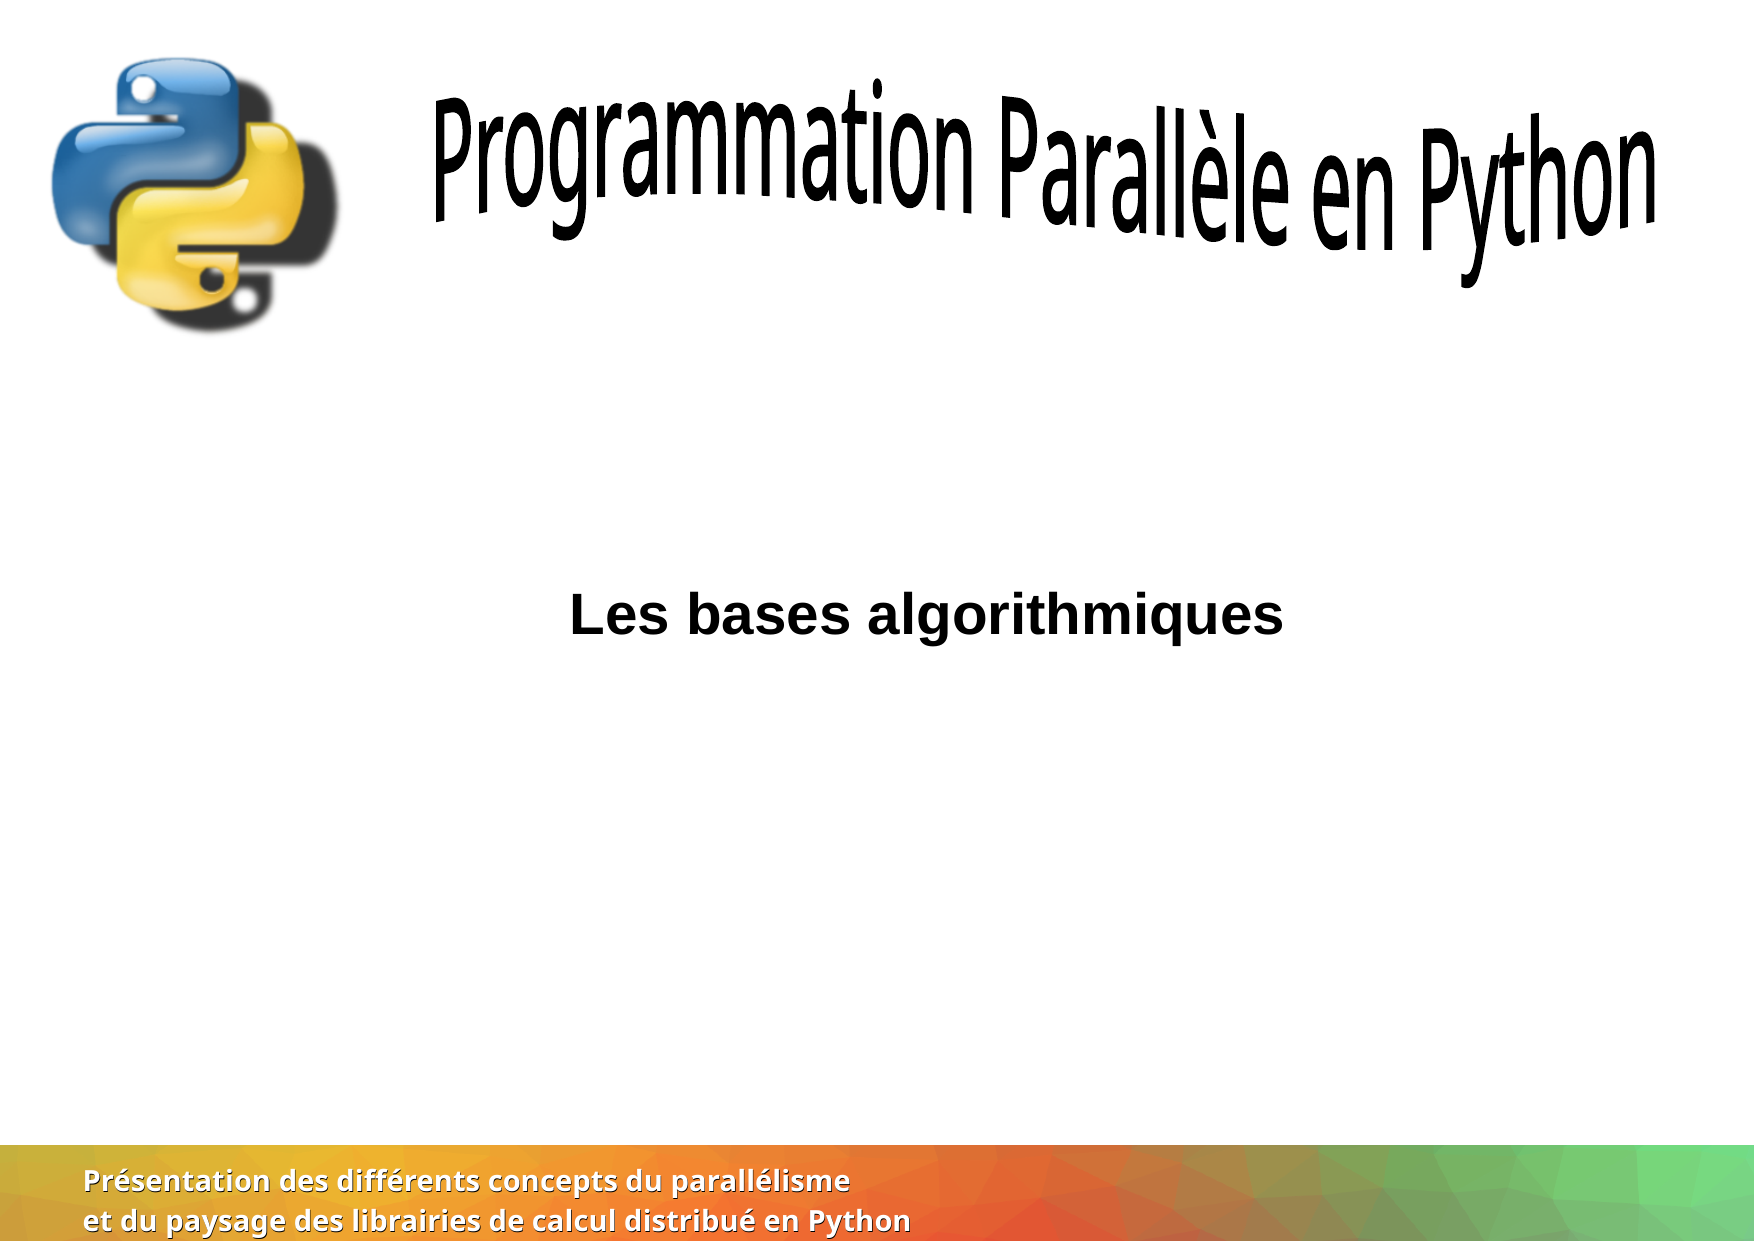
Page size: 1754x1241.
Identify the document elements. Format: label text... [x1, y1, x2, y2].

picture [35, 47, 356, 343]
text_box Programmation Parallèle en Python [623, 102, 656, 197]
text_box Programmation Parallèle en Python [1500, 133, 1524, 246]
text_box Programmation Parallèle en Python [597, 103, 621, 197]
text_box Programmation Parallèle en Python [1620, 132, 1654, 228]
text_box Programmation Parallèle en Python [1314, 156, 1348, 250]
text_box Programmation Parallèle en Python [937, 119, 971, 213]
text_box Programmation Parallèle en Python [550, 107, 586, 240]
text_box Programmation Parallèle en Python [1423, 129, 1458, 250]
text_box Programmation Parallèle en Python [803, 107, 836, 201]
text_box Programmation Parallèle en Python [842, 90, 867, 204]
picture [0, 1145, 1754, 1241]
text_box Programmation Parallèle en Python [1176, 108, 1183, 237]
text_box Programmation Parallèle en Python [890, 114, 928, 208]
text_box Programmation Parallèle en Python [1002, 96, 1037, 218]
text_box Programmation Parallèle en Python [437, 98, 471, 222]
text_box Programmation Parallèle en Python [506, 113, 543, 207]
text_box Programmation Parallèle en Python [1461, 155, 1499, 288]
text_box Programmation Parallèle en Python [1157, 106, 1164, 235]
text_box Programmation Parallèle en Python [1531, 113, 1565, 242]
text_box Programmation Parallèle en Python [1358, 157, 1392, 250]
text_box Programmation Parallèle en Python [479, 117, 503, 213]
text_box Les bases algorithmiques [555, 566, 1302, 697]
text_box Programmation Parallèle en Python [1193, 147, 1227, 242]
text_box Programmation Parallèle en Python [668, 101, 726, 194]
text_box Programmation Parallèle en Python [737, 102, 794, 198]
text_box Programmation Parallèle en Python [1253, 152, 1288, 246]
text_box Programmation Parallèle en Python [1574, 141, 1611, 236]
text_box Programmation Parallèle en Python [1113, 139, 1146, 233]
text_box Programmation Parallèle en Python [1043, 131, 1076, 225]
text_box Programmation Parallèle en Python [1087, 136, 1111, 227]
text_box Programmation Parallèle en Python [1236, 113, 1244, 242]
